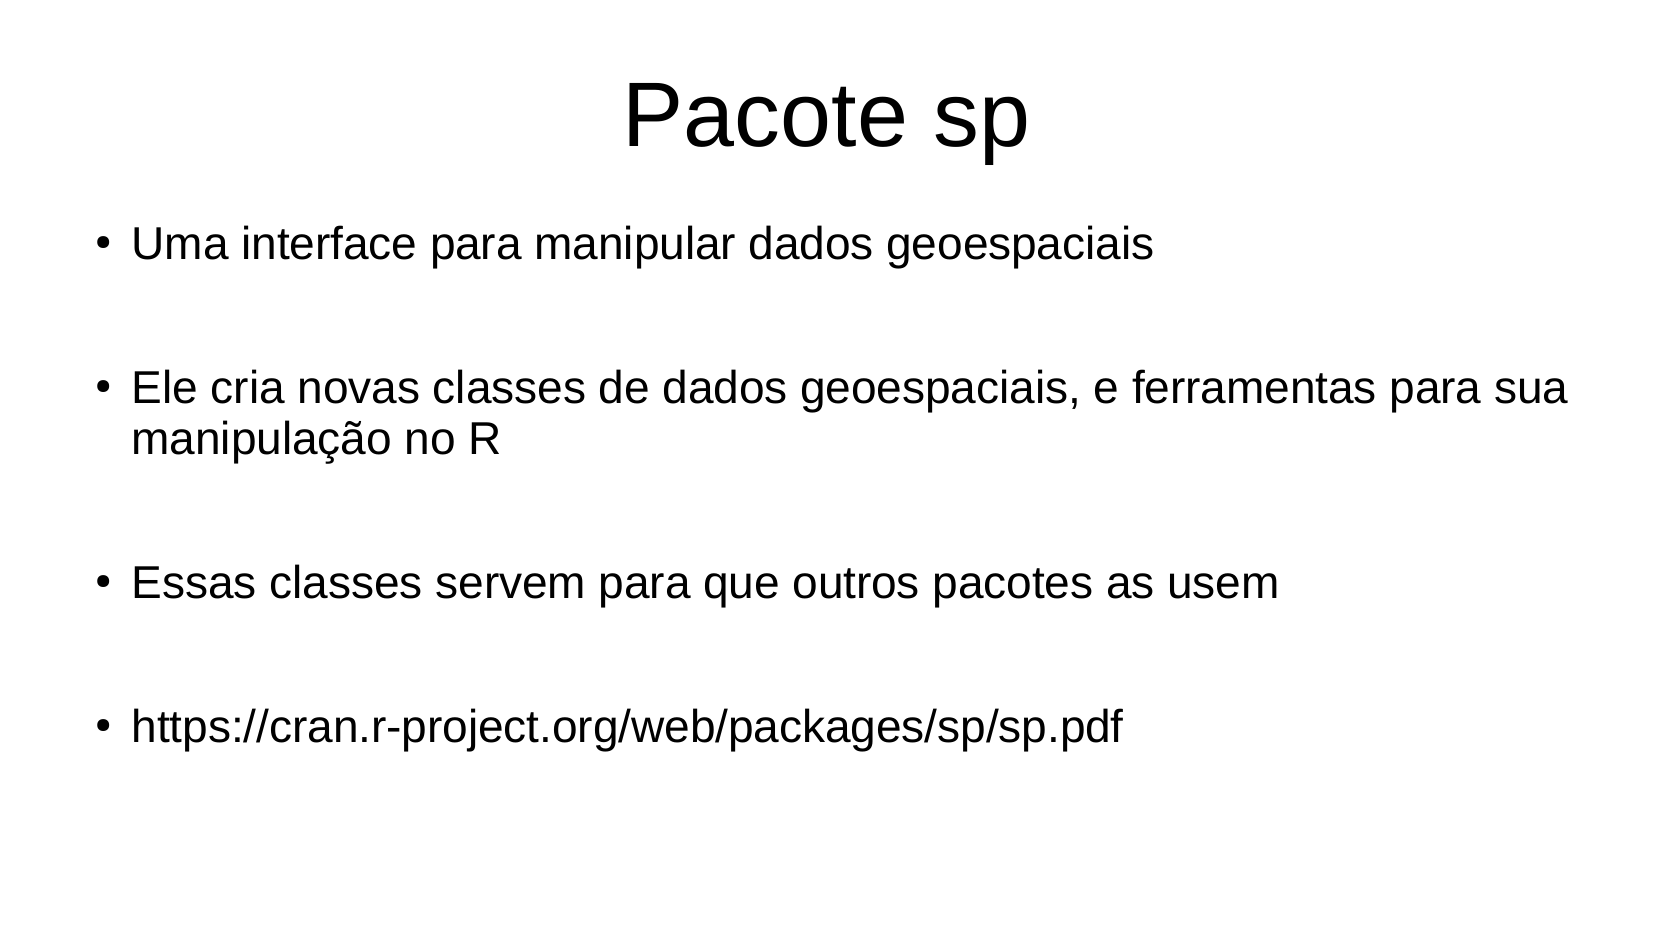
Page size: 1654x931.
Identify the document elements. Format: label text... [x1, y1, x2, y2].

title Pacote sp [82, 37, 1571, 193]
list Uma interface para manipular dados geoespaciais Ele cria novas classes de dados geoespaciais, e ferramentas para sua manipulação no R Essas classes servem para que outros pacotes as usem https://cran.r-project.org/web/packages/sp/sp.pdf [82, 217, 1571, 758]
